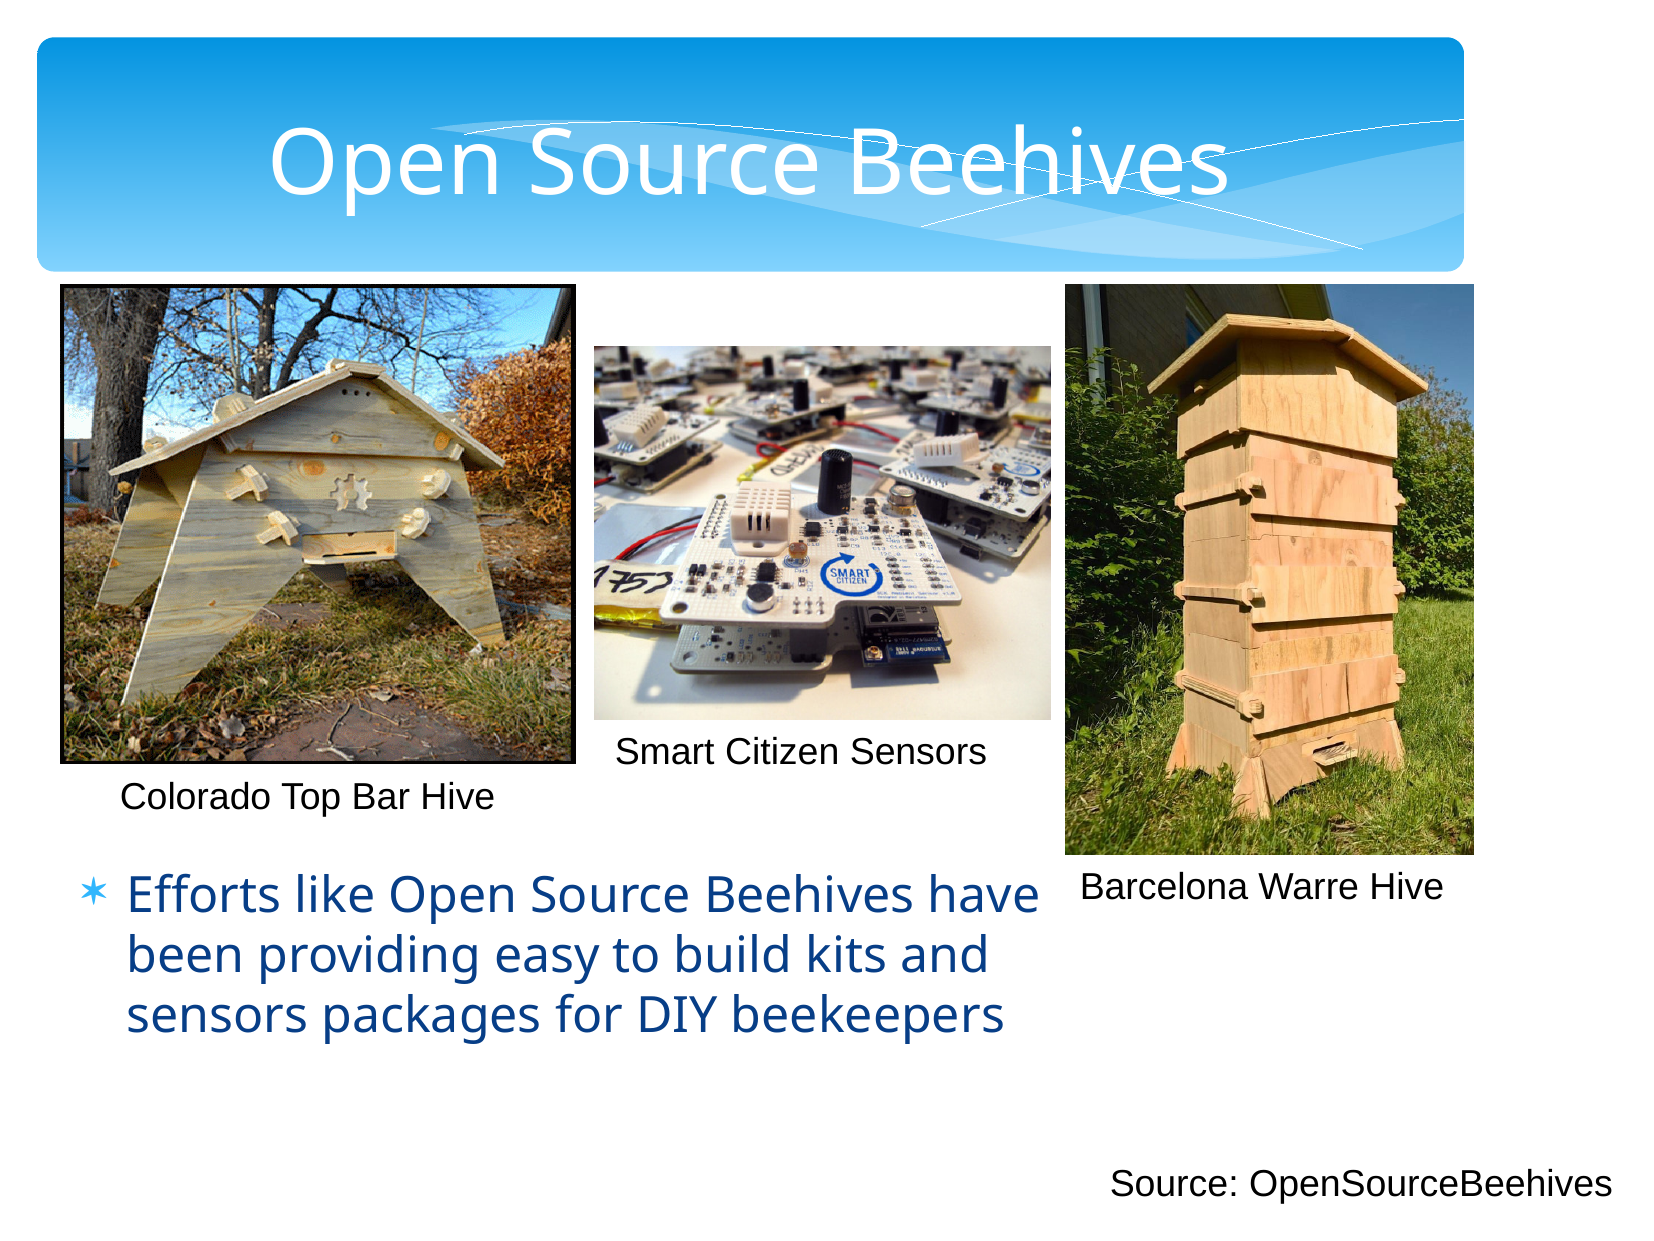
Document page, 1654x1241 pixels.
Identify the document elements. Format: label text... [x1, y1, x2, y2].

picture [60, 284, 576, 764]
picture [1065, 284, 1474, 856]
picture [594, 346, 1051, 721]
text_box Colorado Top Bar Hive [105, 768, 541, 826]
list Efforts like Open Source Beehives have been providing easy to build kits and sensors packages for DIY beekeepers [66, 855, 1066, 1201]
title Open Source Beehives [74, 55, 1425, 261]
text_box Barcelona Warre Hive [1065, 858, 1501, 916]
text_box Smart Citizen Sensors [600, 723, 1036, 781]
text_box Source: OpenSourceBeehives [1095, 1155, 1636, 1231]
